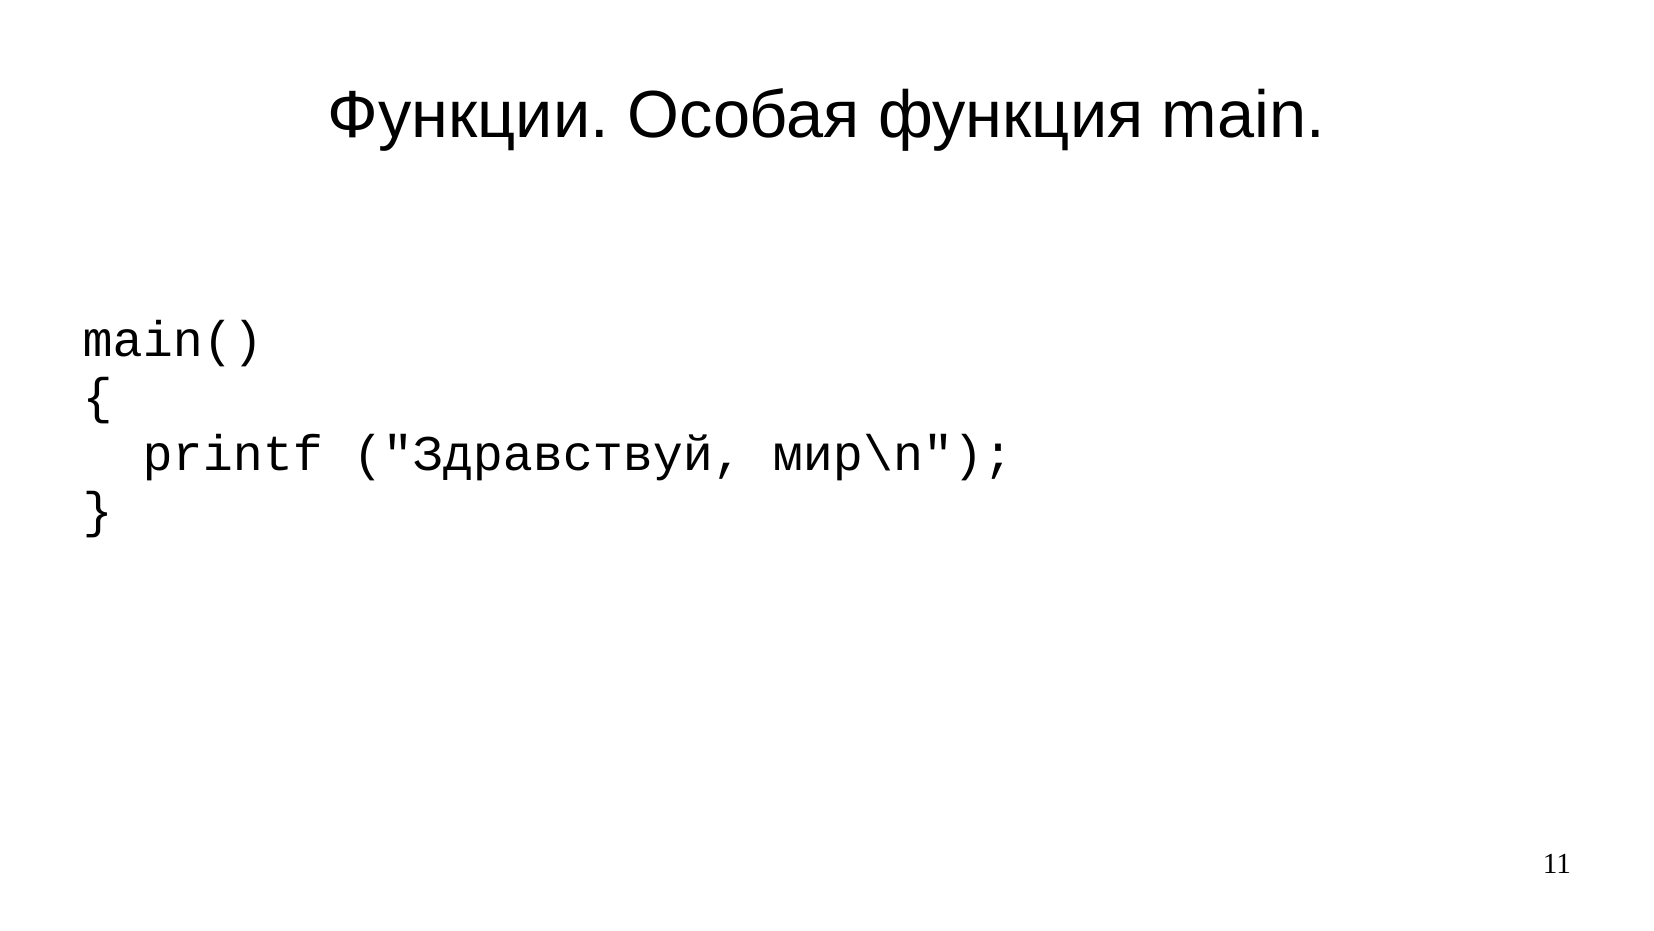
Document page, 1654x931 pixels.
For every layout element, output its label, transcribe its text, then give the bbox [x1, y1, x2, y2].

title Функции. Особая функция main. [82, 37, 1571, 193]
list main() { printf ("Здравствуй, мир\n"); } [82, 315, 1571, 758]
